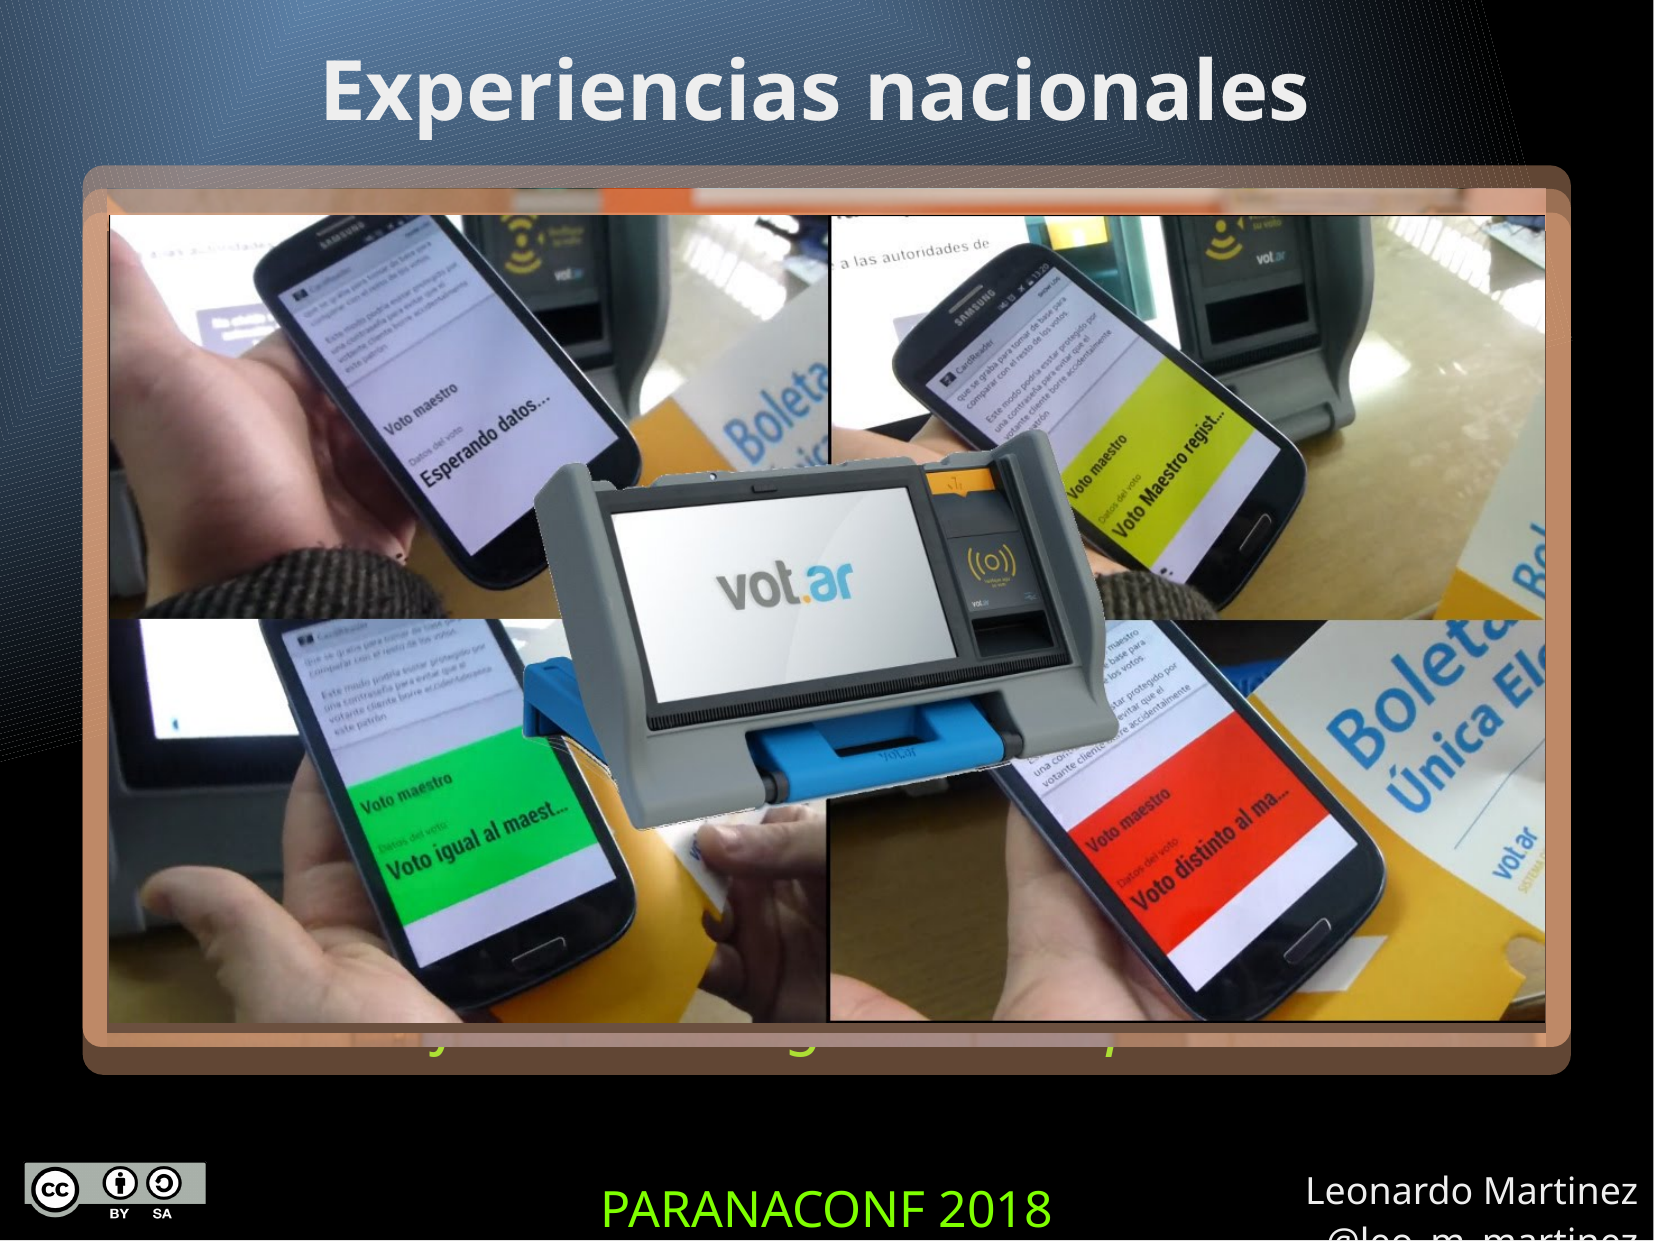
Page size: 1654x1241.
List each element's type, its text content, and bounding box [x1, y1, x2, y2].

picture [109, 215, 1545, 1023]
text_box Leonardo Martinez @leo_m_martinez [1204, 1157, 1654, 1241]
text_box [82, 165, 1571, 1075]
picture [23, 1161, 207, 1222]
title Experiencias nacionales [23, 29, 1607, 148]
title PARANACONF 2018 [563, 1187, 1090, 1229]
